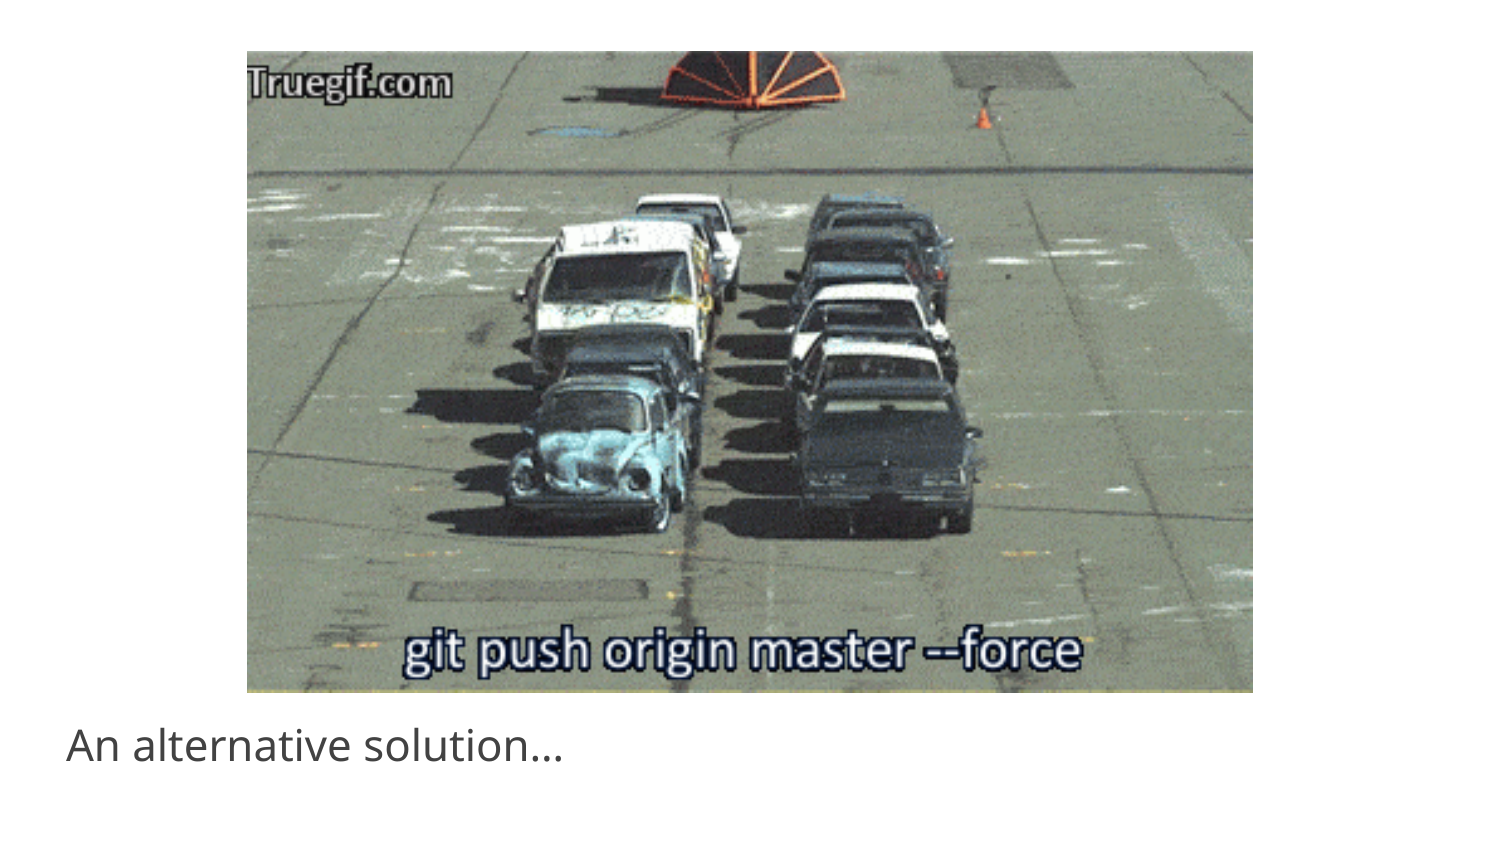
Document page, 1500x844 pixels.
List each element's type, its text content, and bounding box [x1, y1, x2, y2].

list An alternative solution… [51, 694, 1036, 794]
picture [247, 51, 1253, 693]
